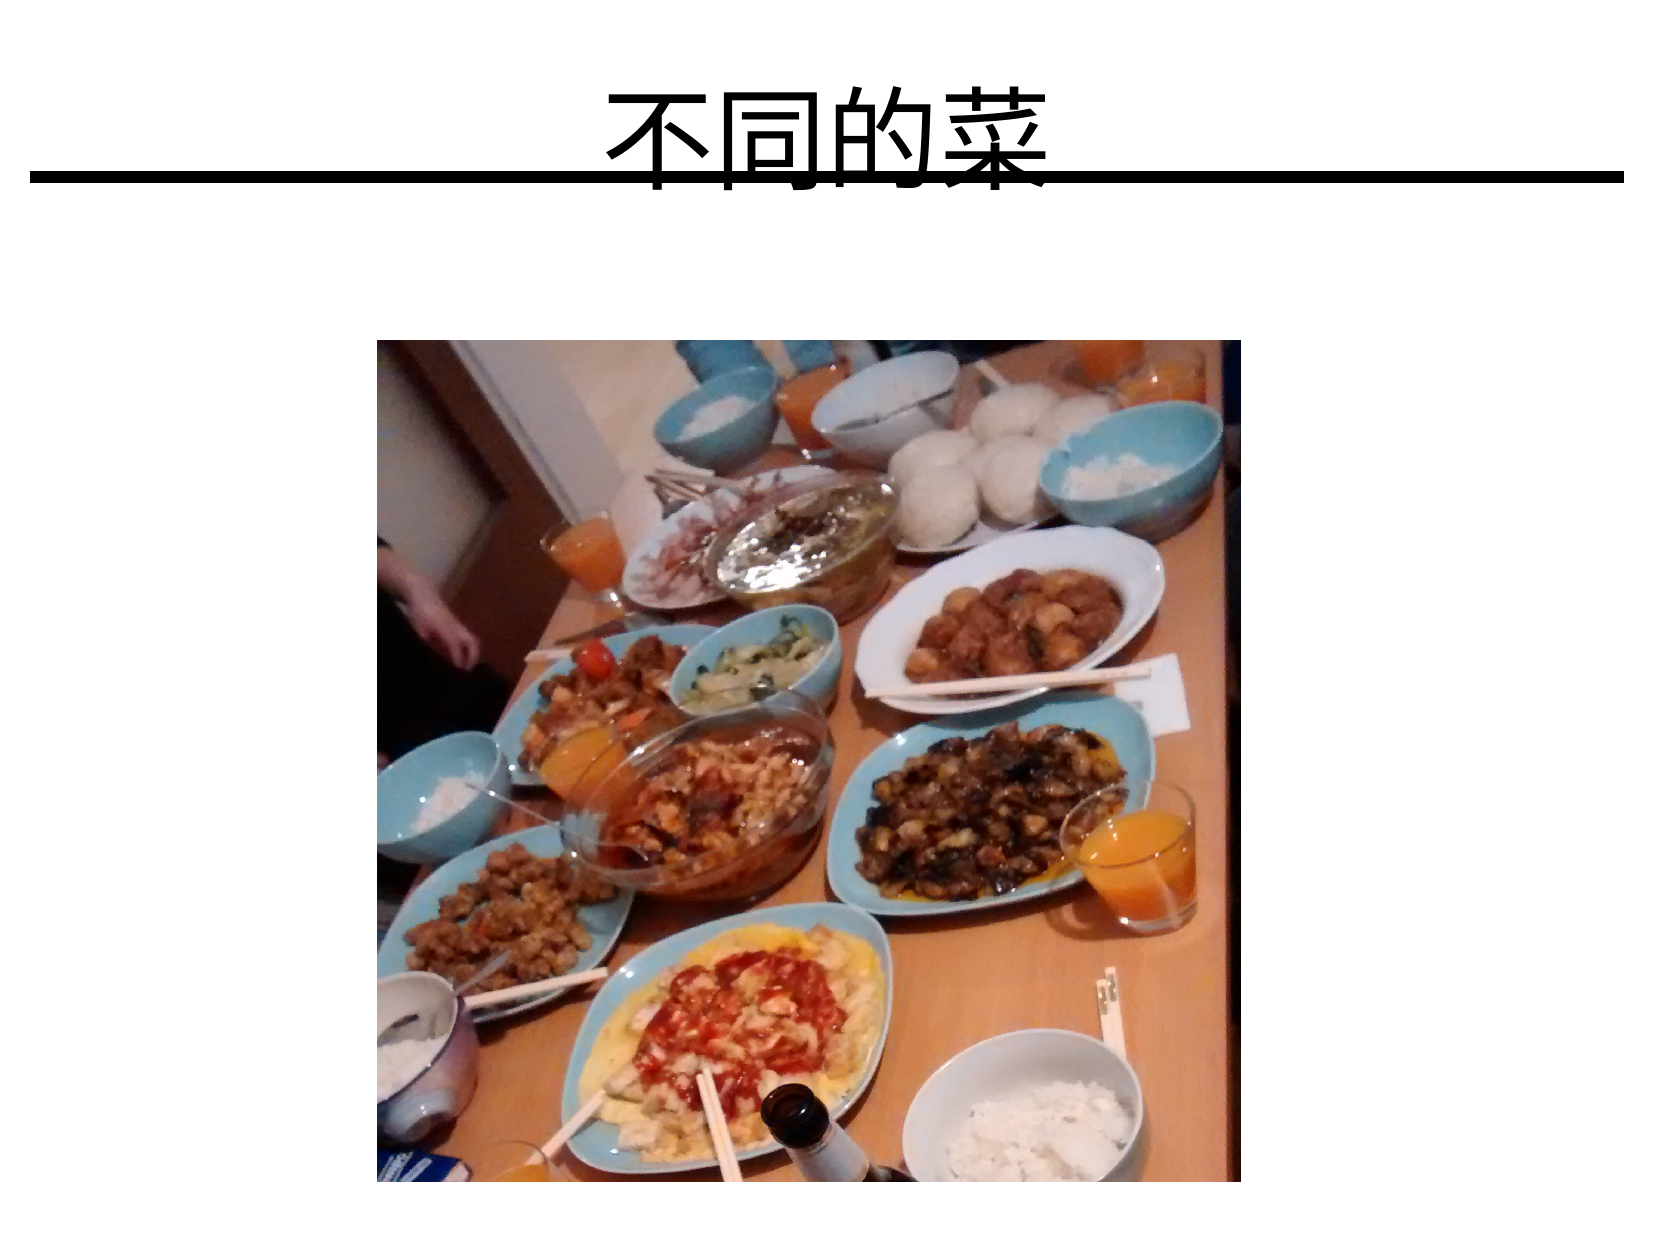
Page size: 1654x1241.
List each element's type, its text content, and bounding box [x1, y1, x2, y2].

text_box [29, 206, 1625, 1211]
text_box 不同的菜 [29, 43, 1625, 206]
picture [377, 340, 1241, 1182]
